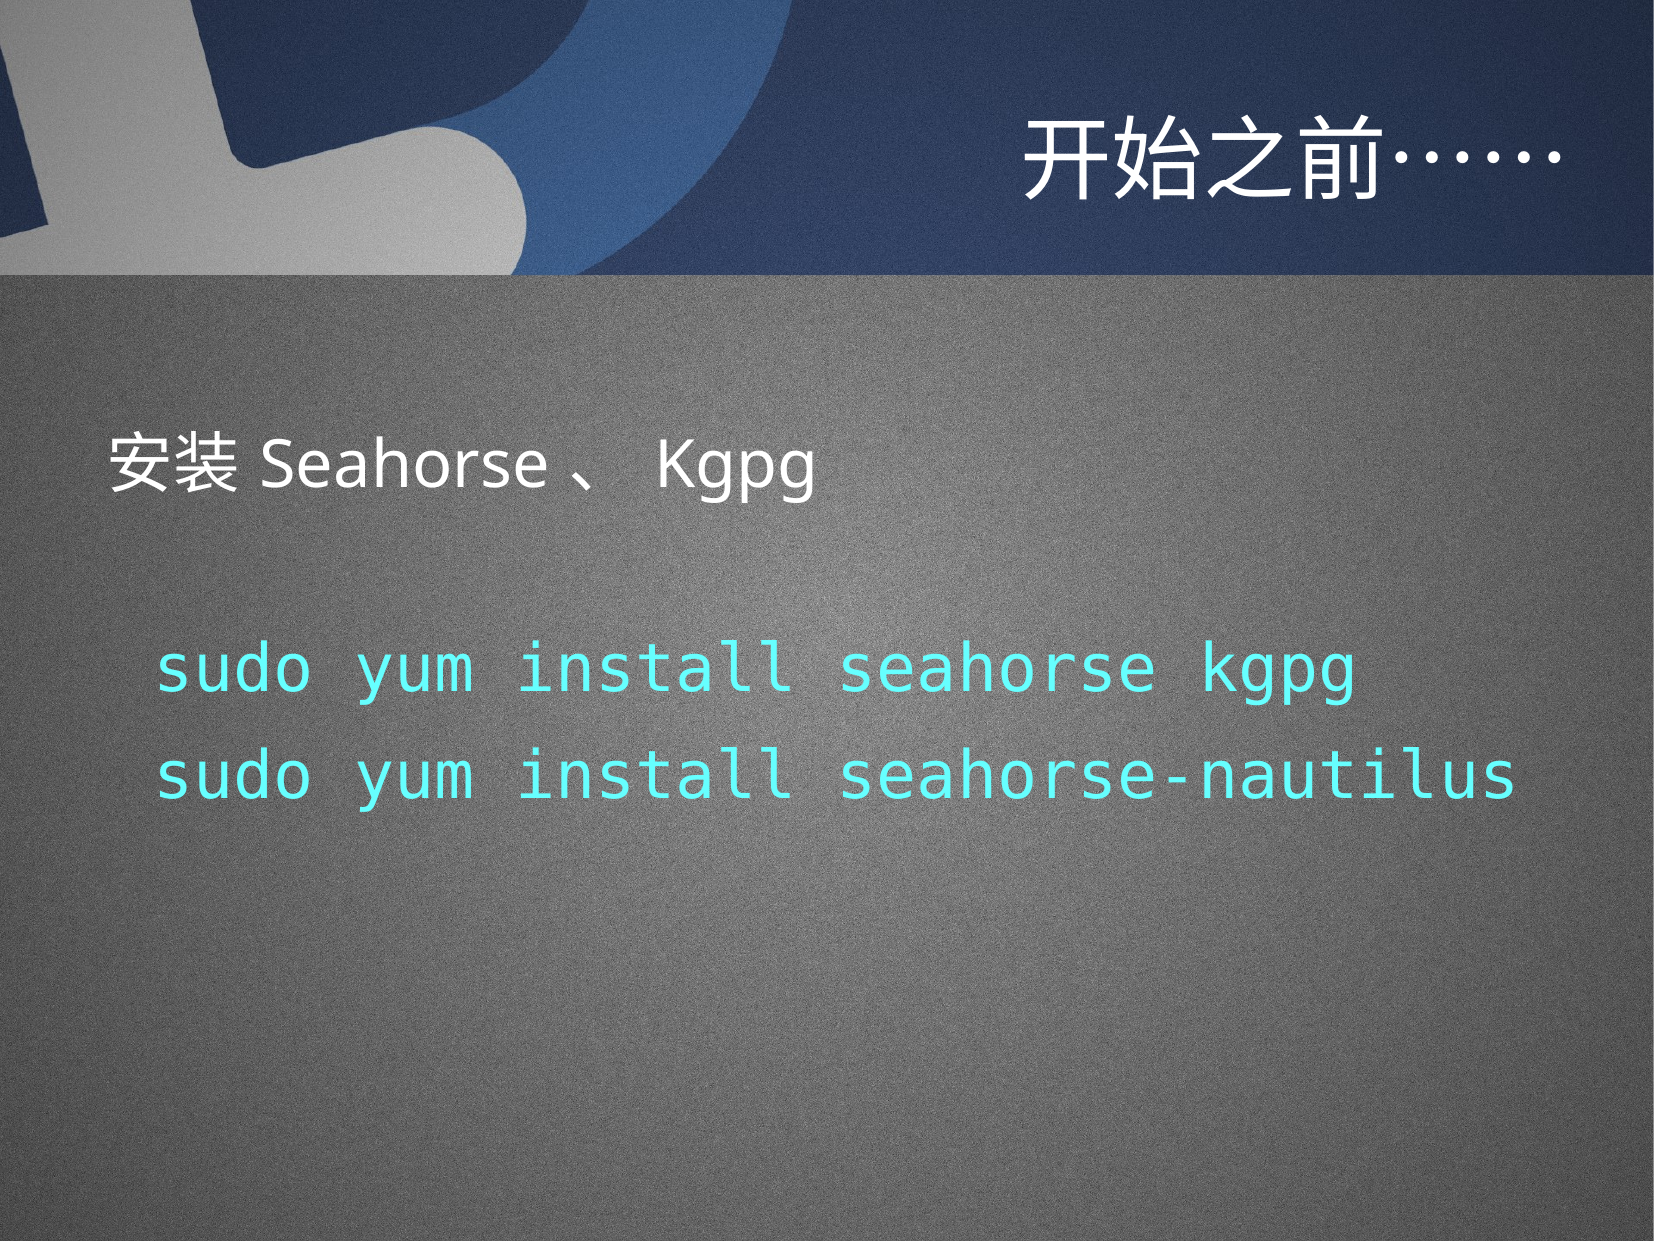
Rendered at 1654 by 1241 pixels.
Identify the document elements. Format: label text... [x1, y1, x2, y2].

list 安装Seahorse、Kgpg sudo yum install seahorse kgpg sudo yum install seahorse-nautilus [82, 290, 1571, 1109]
title 开始之前…… [82, 49, 1571, 257]
picture [0, 0, 1654, 1241]
